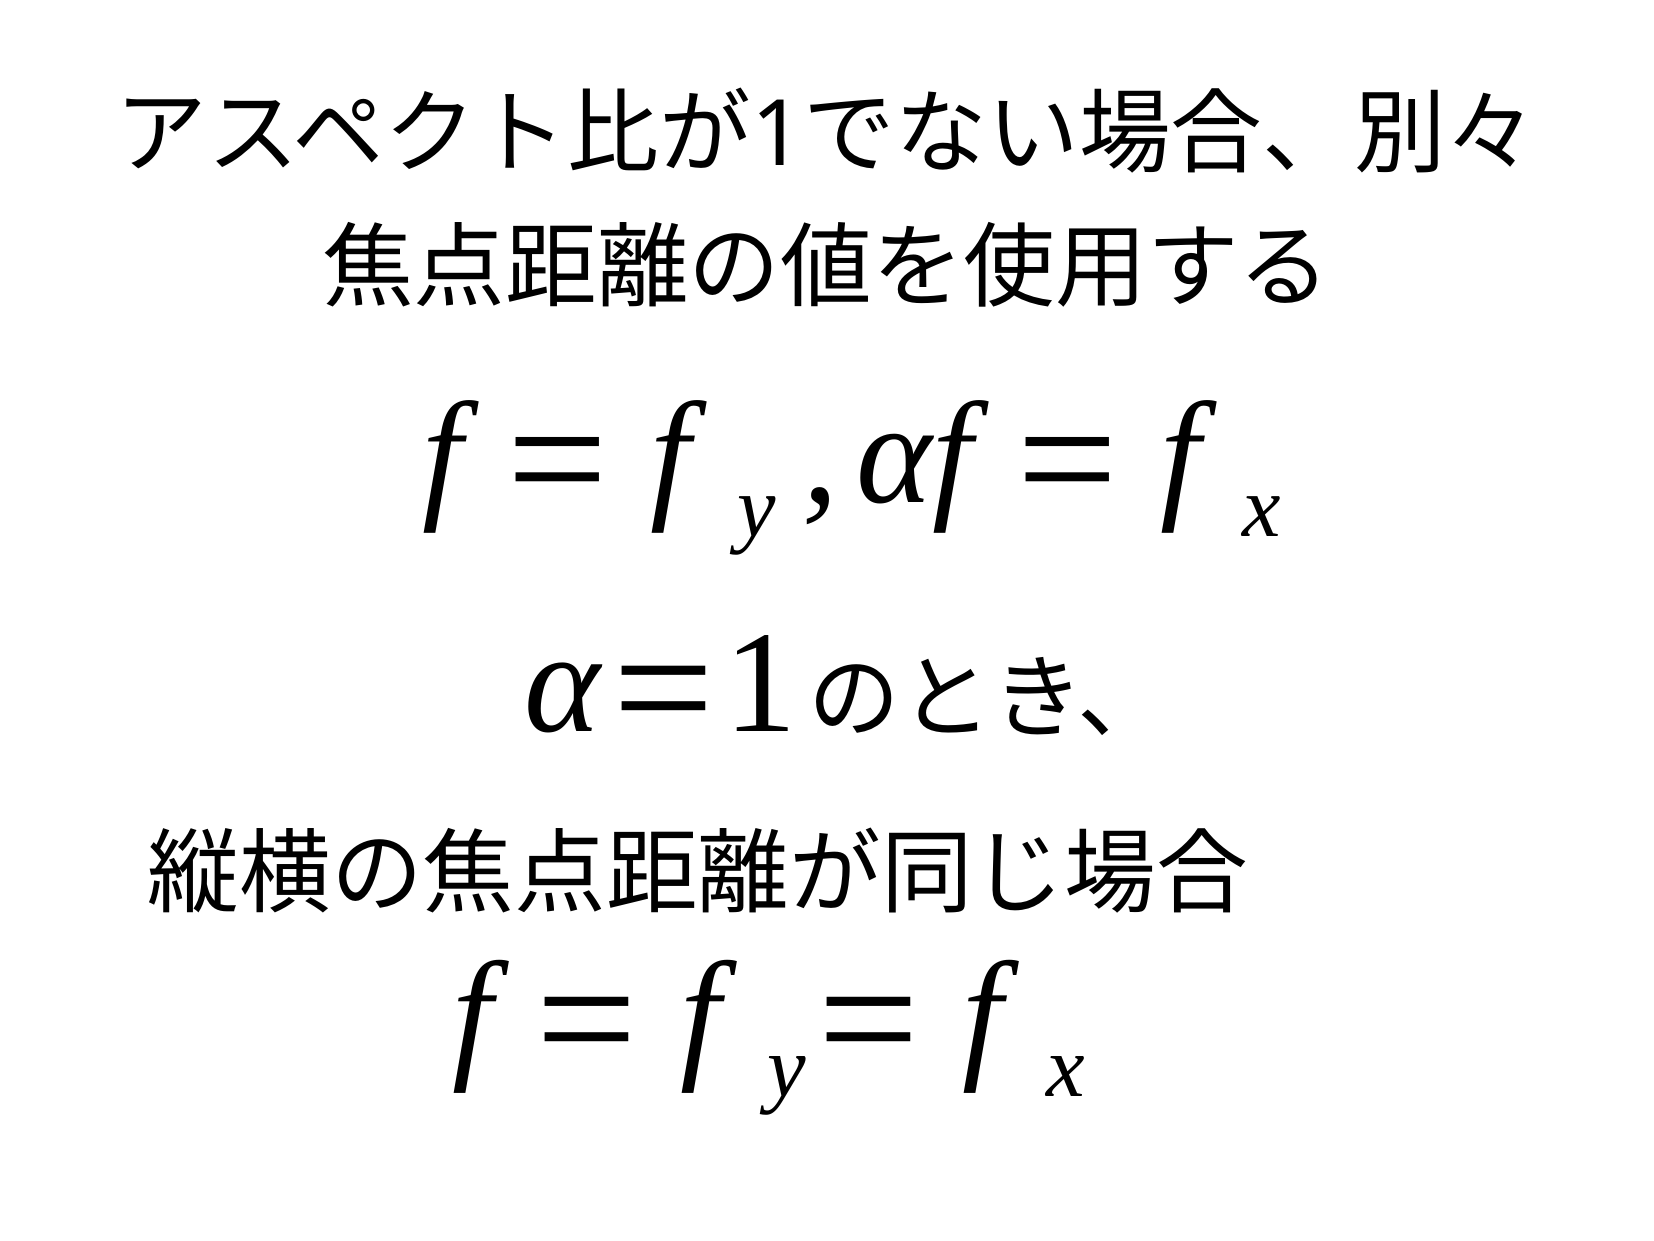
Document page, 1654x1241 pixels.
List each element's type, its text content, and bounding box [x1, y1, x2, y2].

chart [515, 602, 804, 762]
title 縦横の焦点距離が同じ場合 [147, 762, 1530, 969]
chart [383, 373, 1292, 556]
title アスペクト比が1でない場合、別々焦点距離の値を使用する [82, 54, 1571, 331]
title のとき、 [809, 555, 1282, 762]
chart [413, 969, 1094, 1116]
